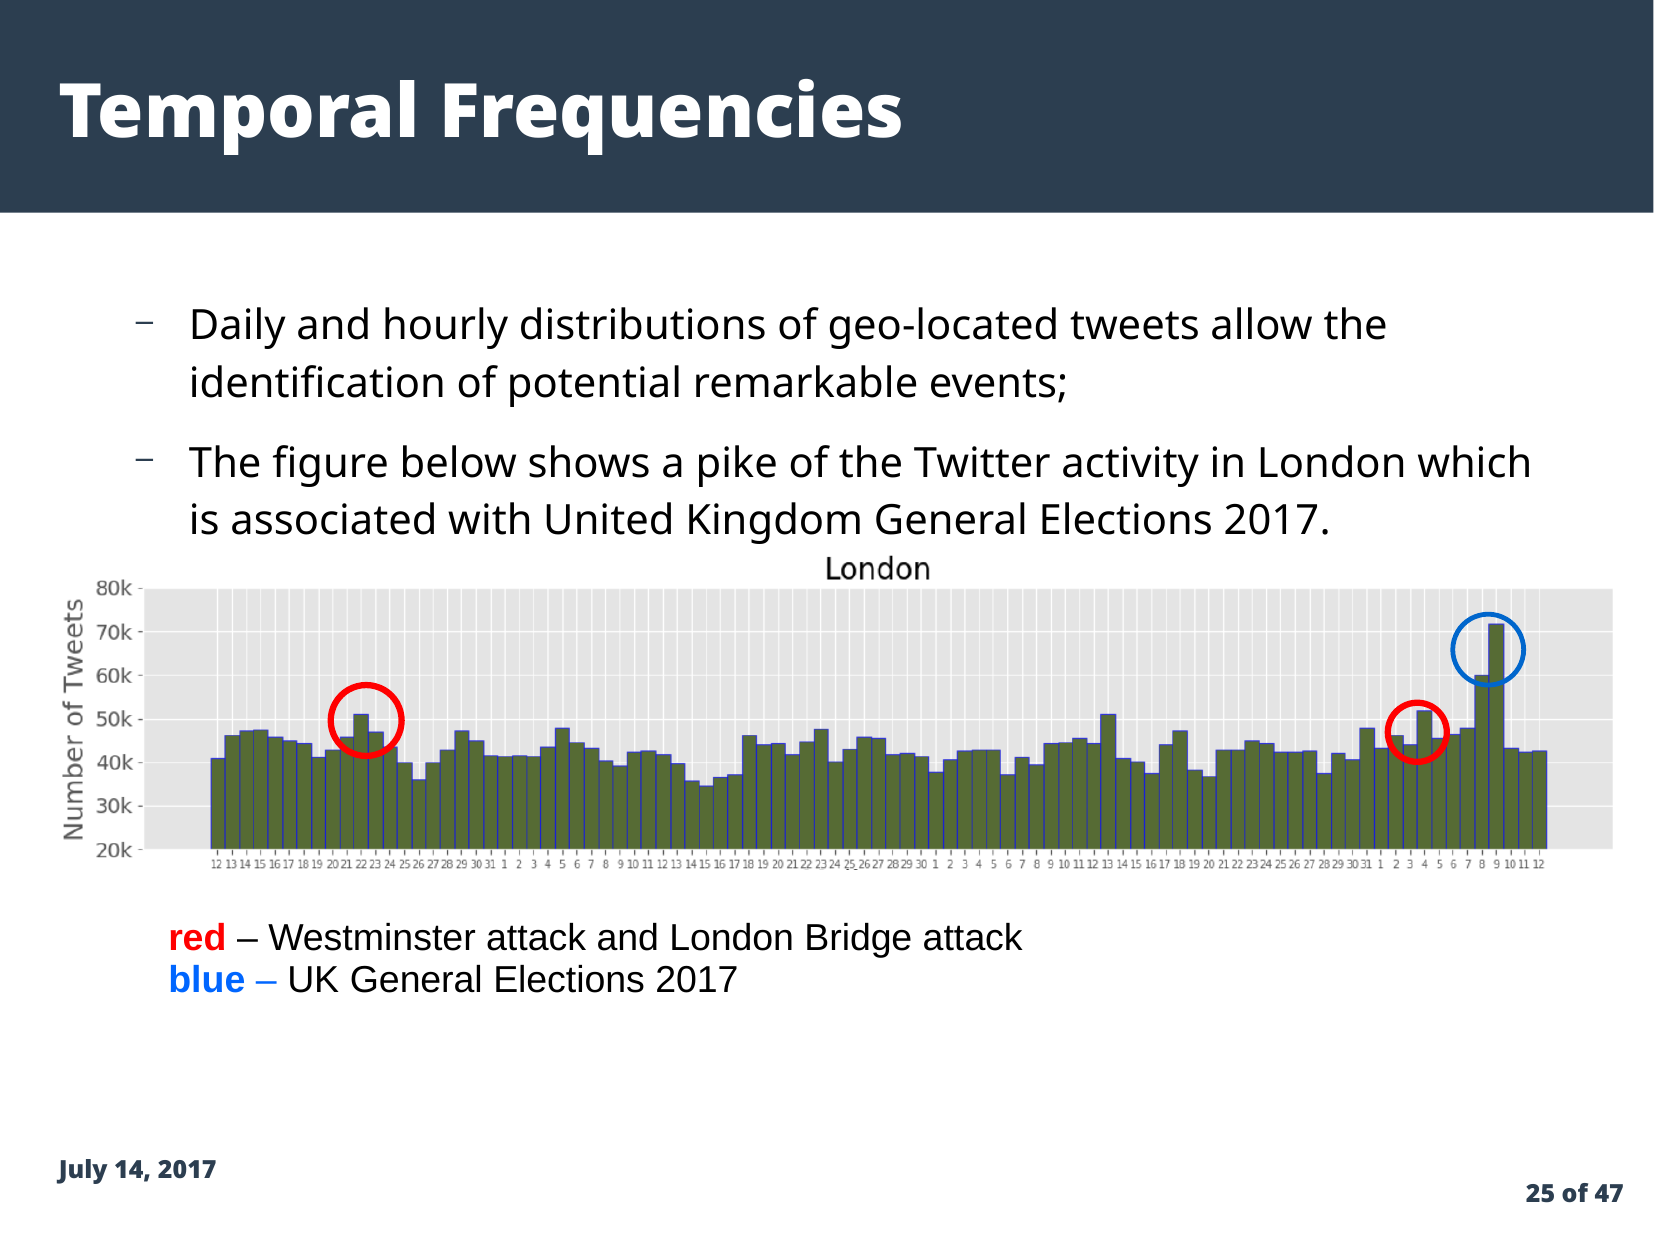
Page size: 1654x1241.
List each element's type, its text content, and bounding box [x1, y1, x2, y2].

text_box [330, 685, 402, 756]
text_box [1452, 614, 1524, 686]
text_box red – Westminster attack and London Bridge attack blue – UK General Elections 2017 [153, 909, 1536, 1051]
title Temporal Frequencies [59, 29, 1595, 187]
picture [47, 555, 1619, 870]
list Daily and hourly distributions of geo-located tweets allow the identification of potential remarkable events; The figure below shows a pike of the Twitter activity in London which is associated with United Kingdom General Elections 2017. [47, 295, 1571, 555]
text_box [1387, 702, 1447, 762]
